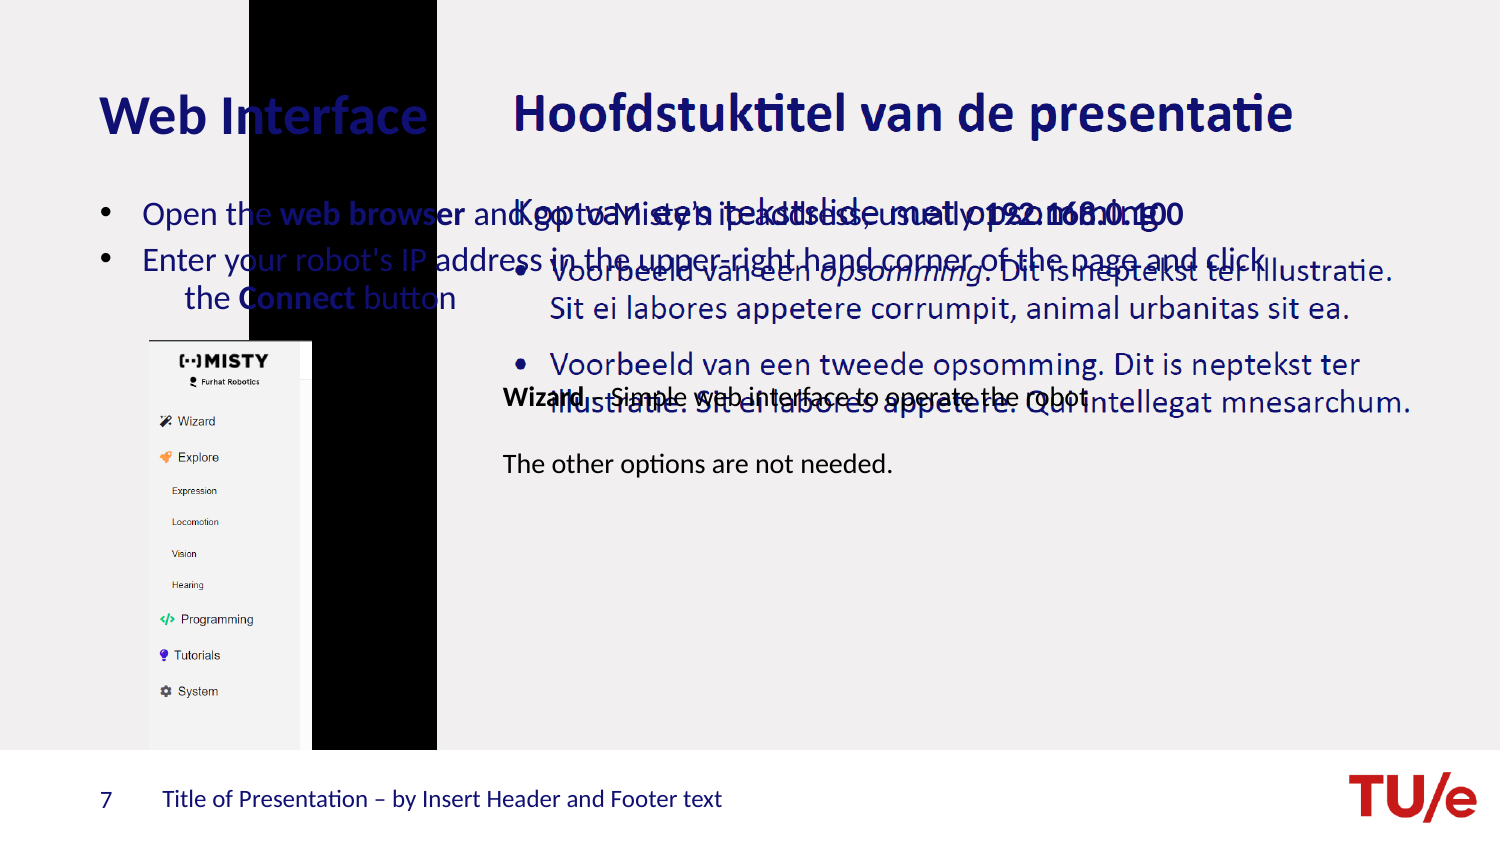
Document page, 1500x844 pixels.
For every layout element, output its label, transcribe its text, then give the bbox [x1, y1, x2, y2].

text_box [100, 783, 199, 841]
text_box Wizard – Simple web interface to operate the robot The other options are not needed. [487, 370, 1335, 488]
text_box Title of Presentation – by Insert Header and Footer text [162, 782, 1267, 841]
list Open the web browser and go to Misty’s ip-address, usually 192.168.0.100 Enter your robot's IP address in the upper-right hand corner of the page and click the Connect button [100, 194, 1400, 750]
title Web Interface [99, 89, 1400, 155]
picture [149, 340, 312, 750]
